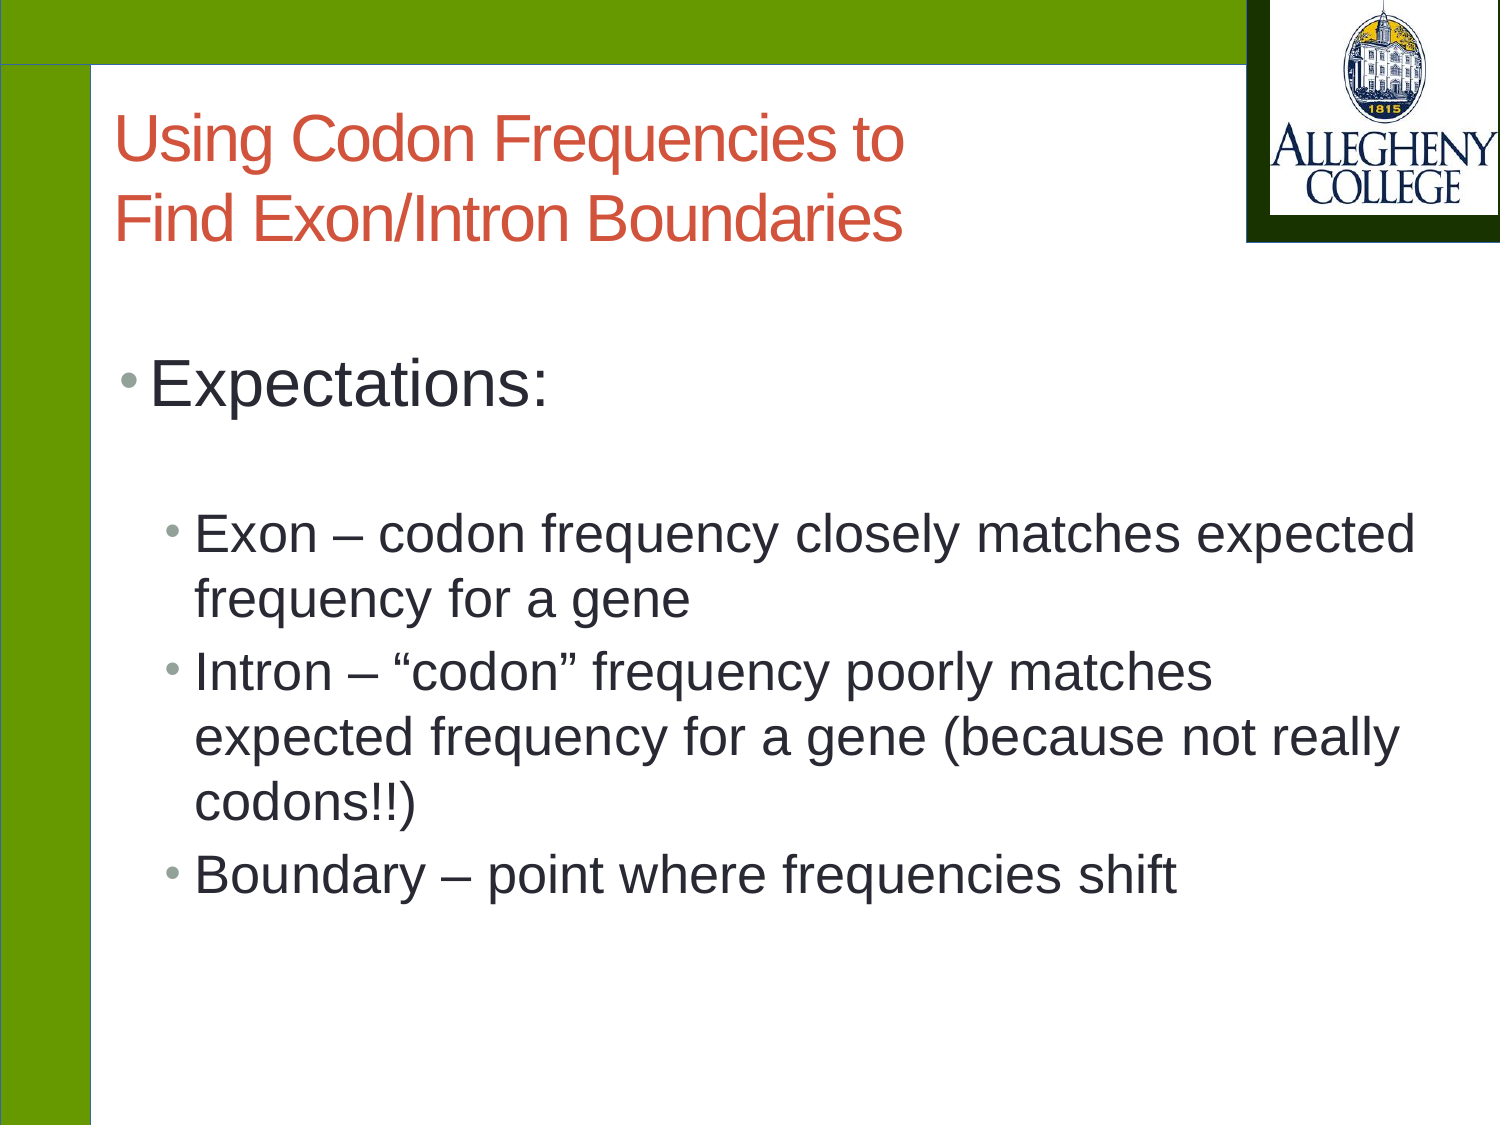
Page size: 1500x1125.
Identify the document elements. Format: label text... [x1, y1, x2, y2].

title Using Codon Frequencies to Find Exon/Intron Boundaries [98, 87, 1449, 263]
list Expectations: Exon – codon frequency closely matches expected frequency for a gene Intron – “codon” frequency poorly matches expected frequency for a gene (because not really codons!!) Boundary – point where frequencies shift [104, 262, 1455, 1063]
picture [1270, 0, 1498, 216]
text_box [0, 0, 1500, 1125]
